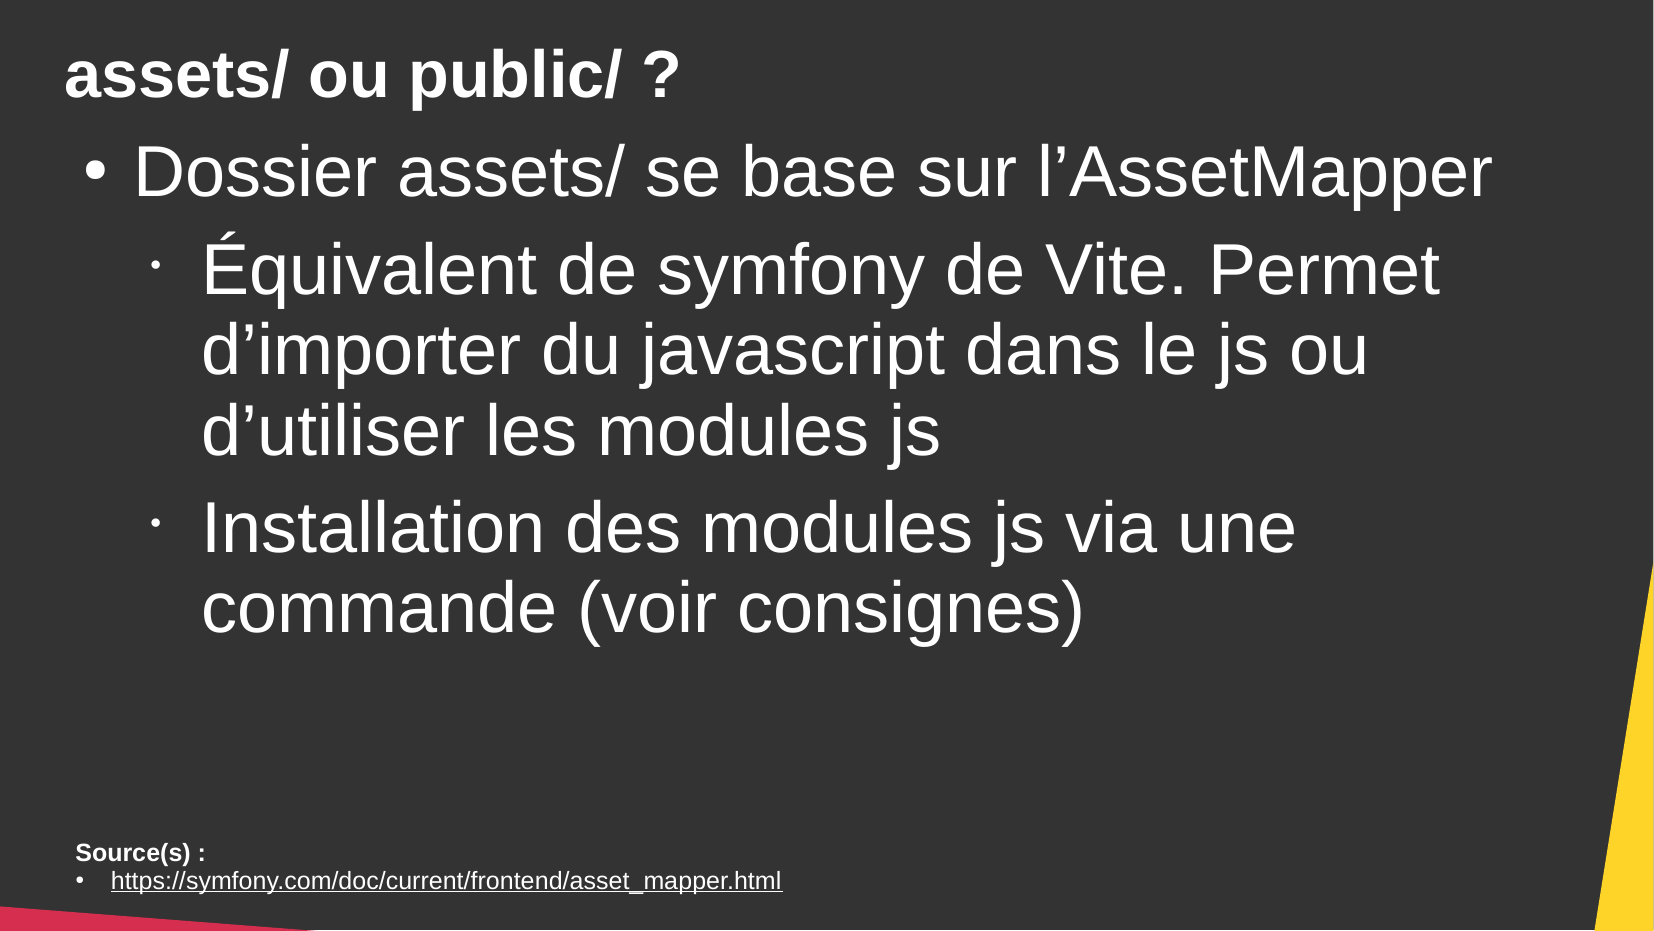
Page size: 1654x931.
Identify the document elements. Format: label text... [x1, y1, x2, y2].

text_box [0, 906, 318, 931]
text_box [1594, 558, 1654, 931]
list Dossier assets/ se base sur l’AssetMapper Équivalent de symfony de Vite. Permet d’importer du javascript dans le js ou d’utiliser les modules js Installation des modules js via une commande (voir consignes) [65, 131, 1630, 650]
title assets/ ou public/ ? [64, 37, 1365, 113]
text_box Source(s) : https://symfony.com/doc/current/frontend/asset_mapper.html [60, 803, 1546, 903]
